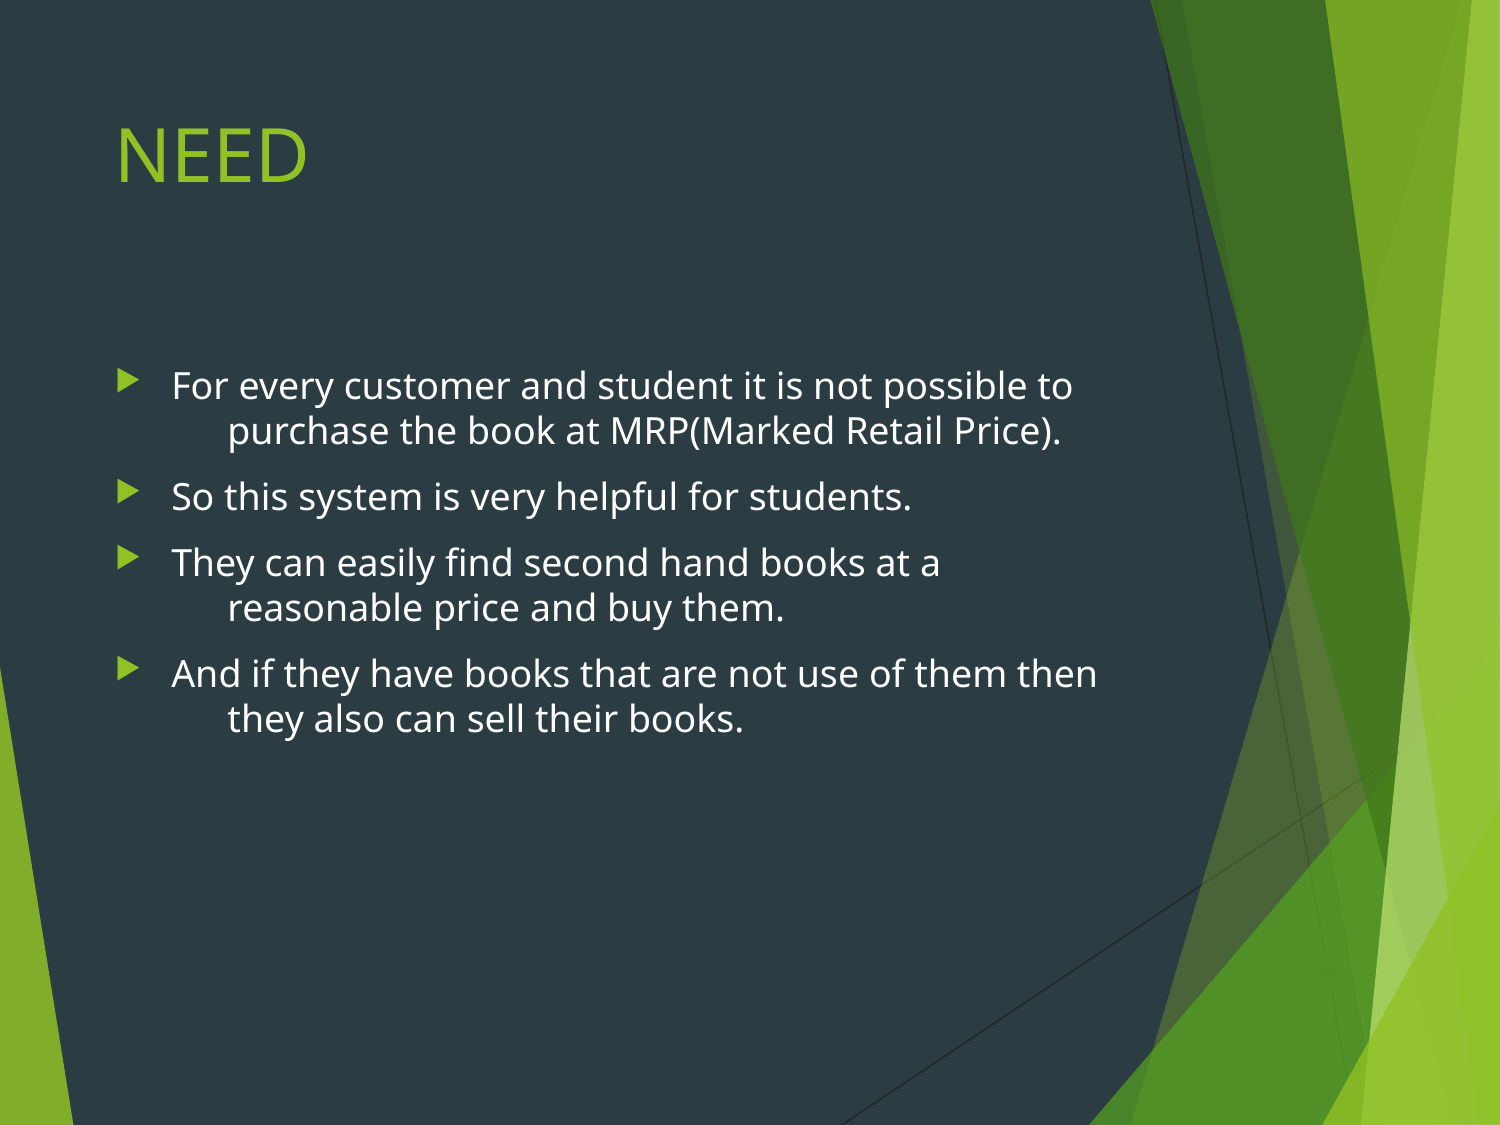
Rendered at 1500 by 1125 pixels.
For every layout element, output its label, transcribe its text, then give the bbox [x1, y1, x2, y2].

title NEED [99, 99, 1142, 317]
list For every customer and student it is not possible to purchase the book at MRP(Marked Retail Price). So this system is very helpful for students. They can easily find second hand books at a reasonable price and buy them. And if they have books that are not use of them then they also can sell their books. [99, 354, 1142, 992]
